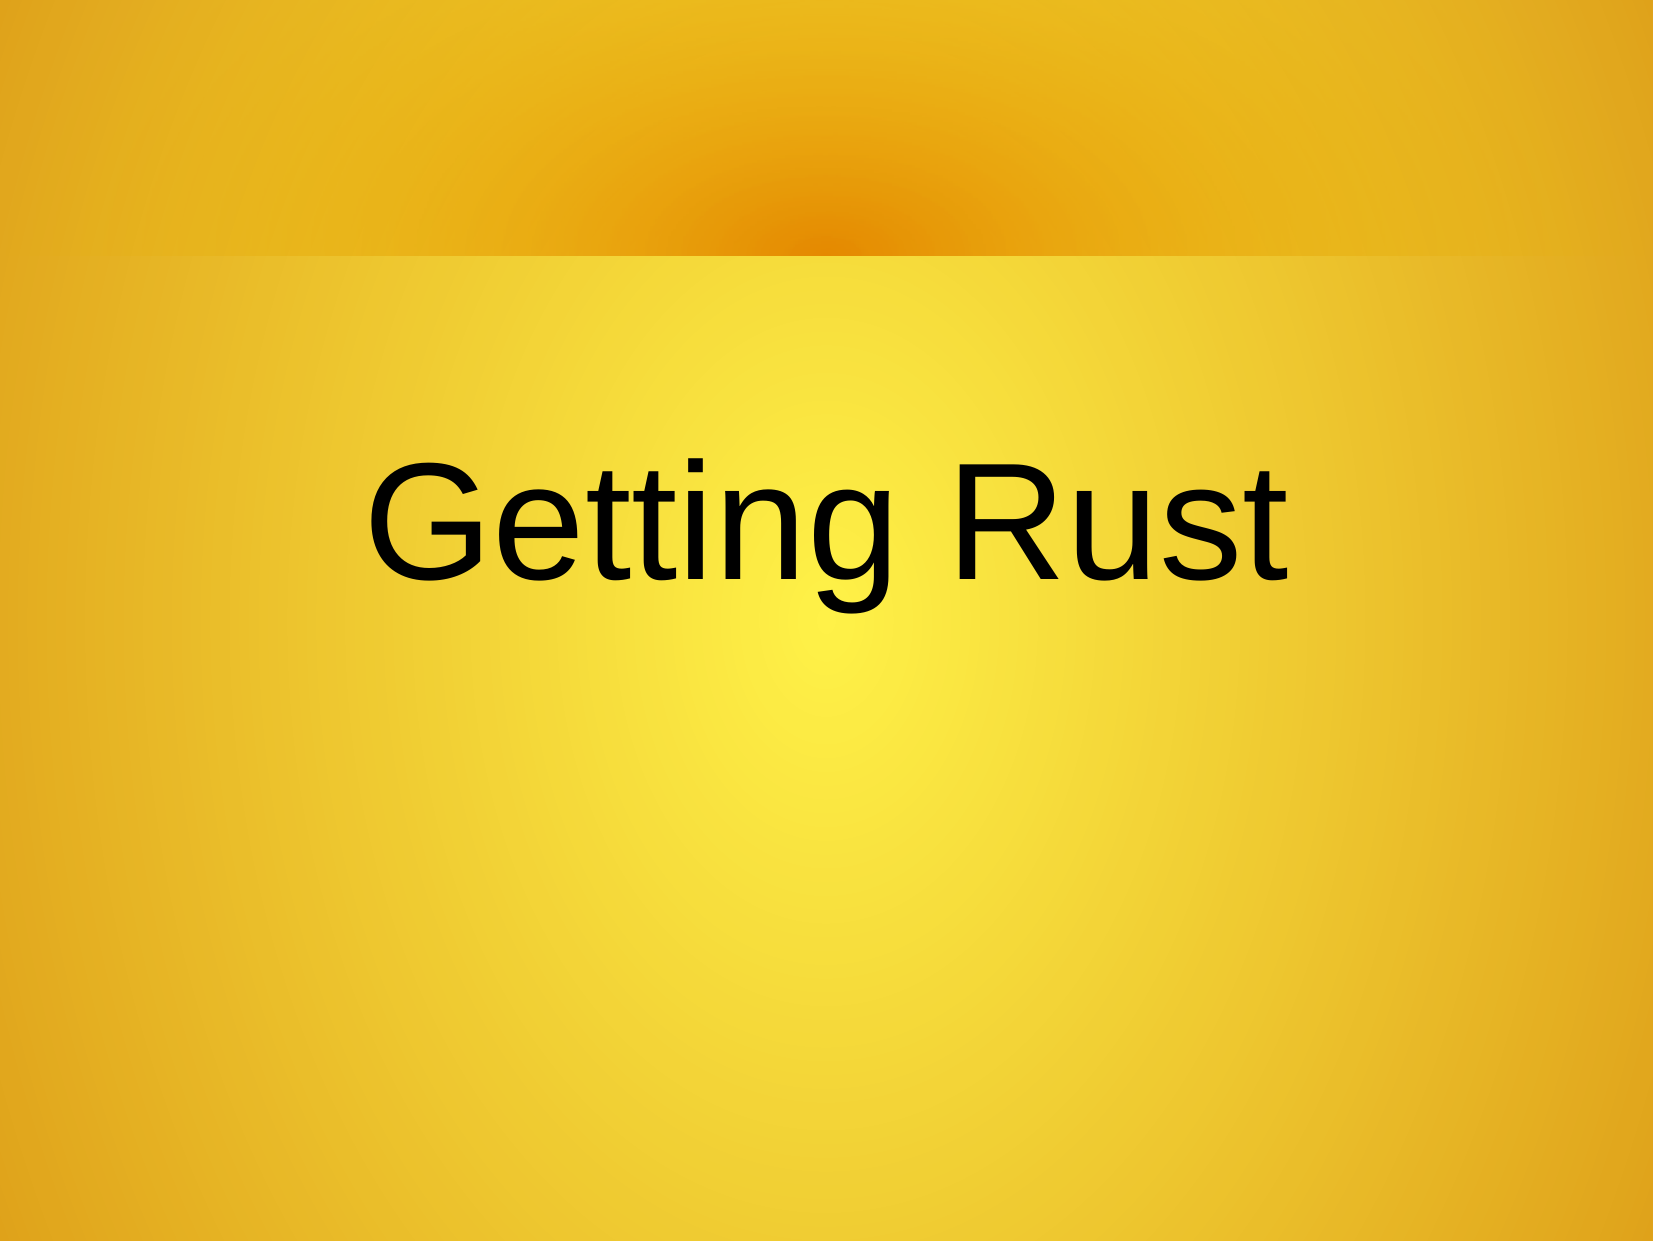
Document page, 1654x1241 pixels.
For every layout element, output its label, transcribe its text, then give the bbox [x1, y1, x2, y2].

subtitle Getting Rust [82, 47, 1571, 997]
